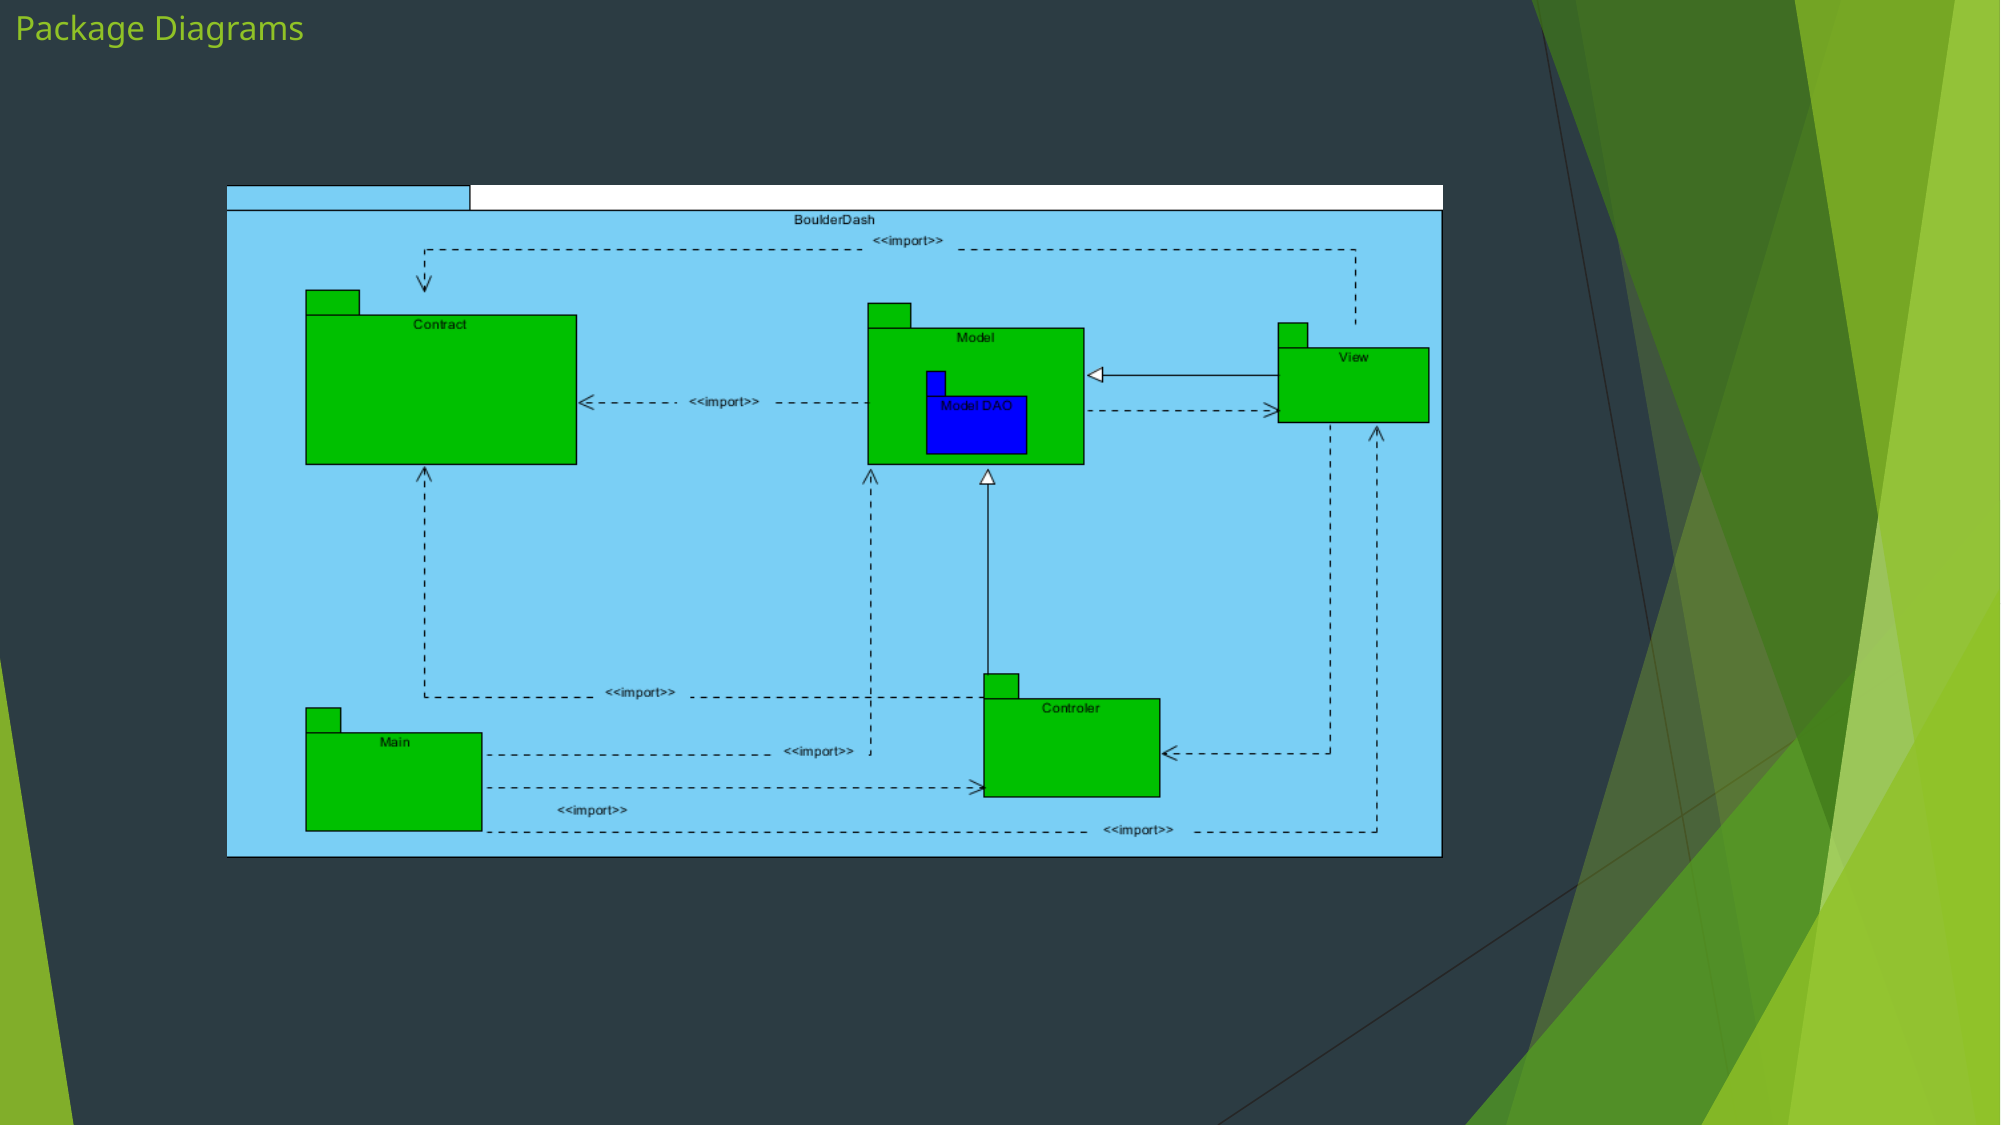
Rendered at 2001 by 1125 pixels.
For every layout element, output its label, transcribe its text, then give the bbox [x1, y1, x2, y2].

text_box Package Diagrams [0, 0, 685, 75]
picture [227, 185, 1443, 858]
